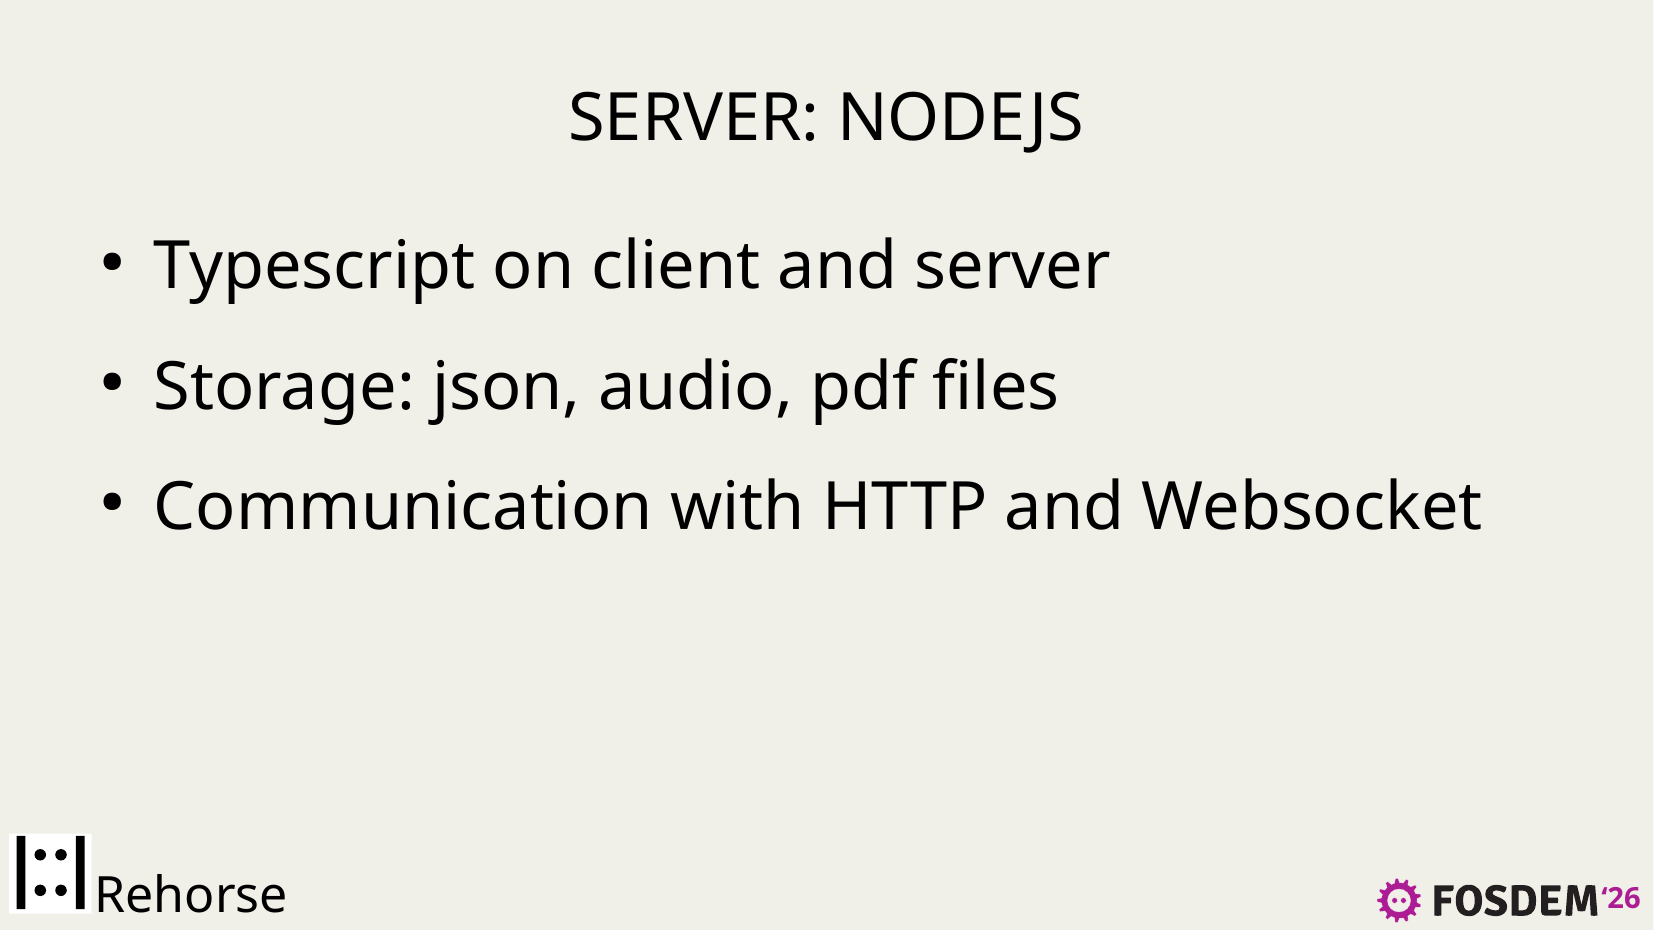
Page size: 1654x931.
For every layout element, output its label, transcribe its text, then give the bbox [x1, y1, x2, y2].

title Server: NodeJS [82, 37, 1571, 193]
list Typescript on client and server Storage: json, audio, pdf files Communication with HTTP and Websocket [82, 217, 1571, 758]
